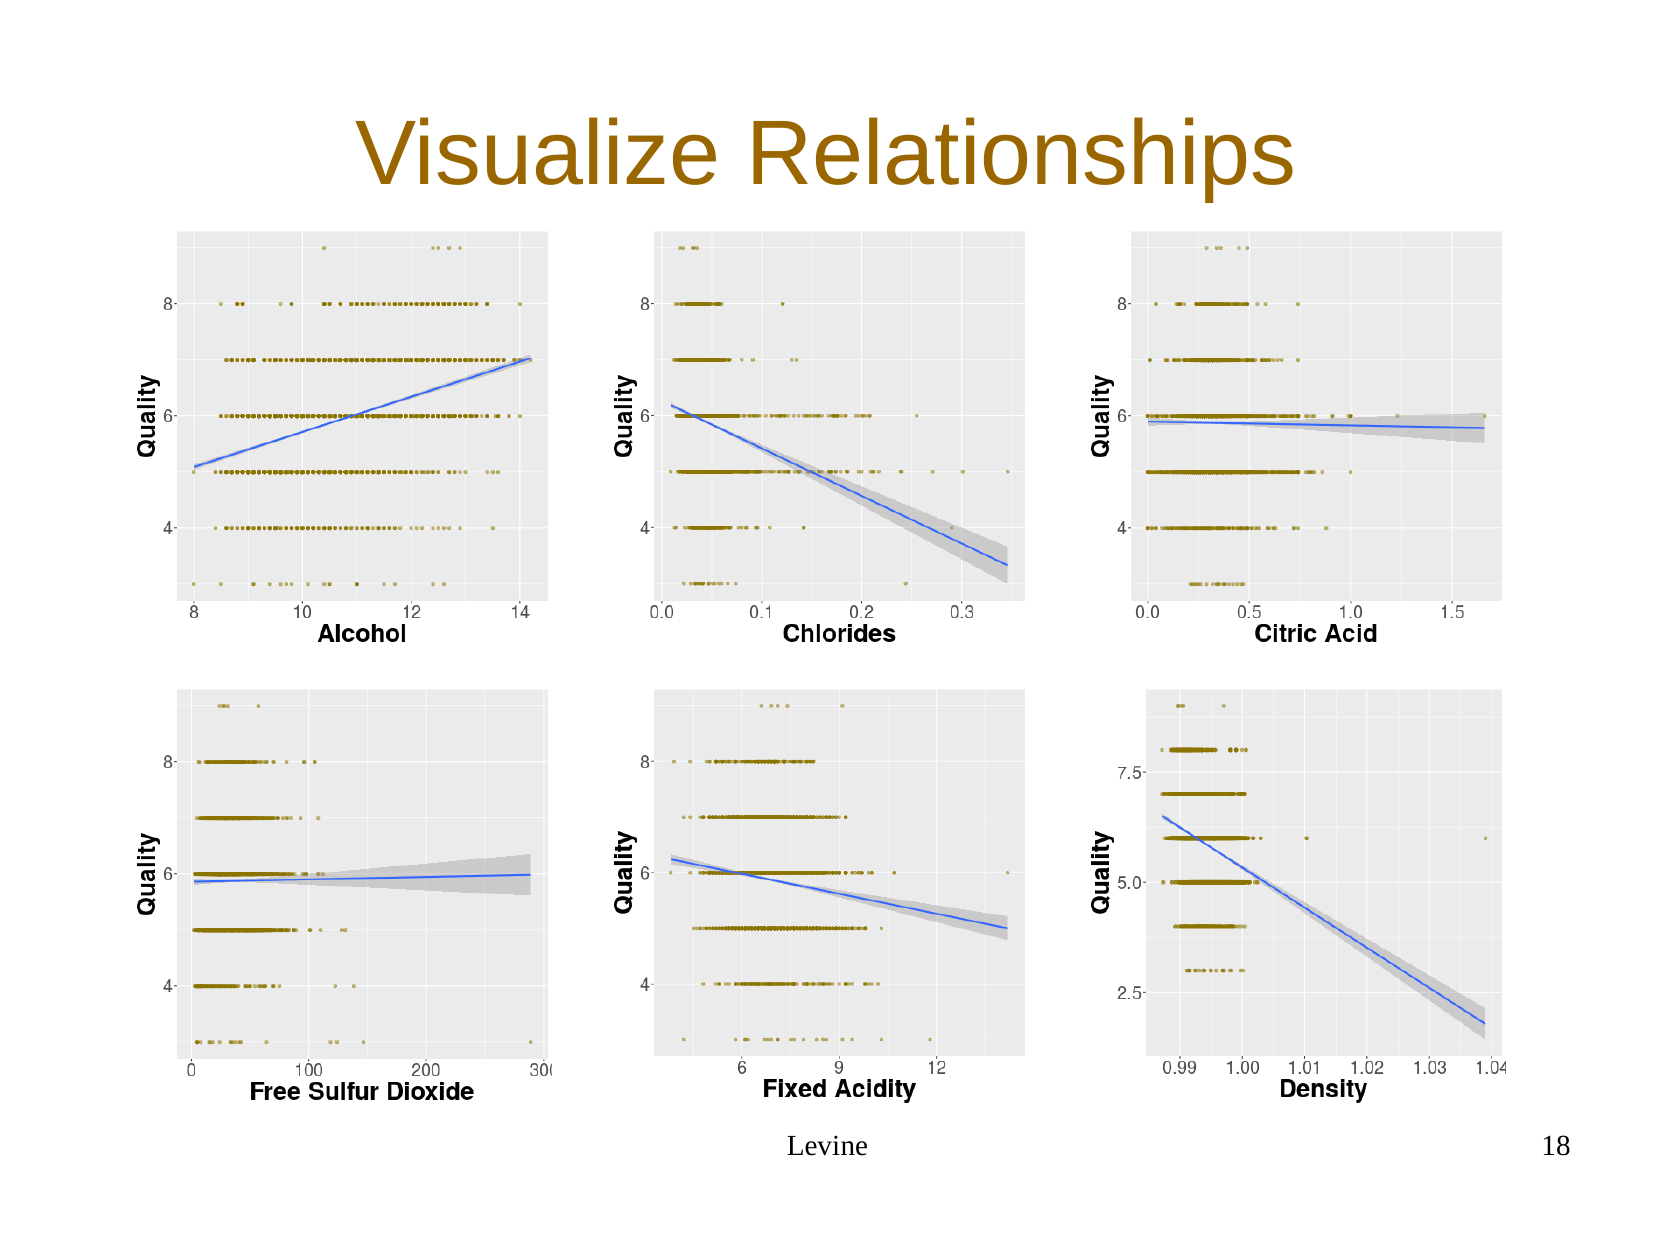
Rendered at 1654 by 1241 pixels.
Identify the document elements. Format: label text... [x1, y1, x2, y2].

picture [609, 226, 1029, 646]
picture [1086, 684, 1506, 1104]
title Visualize Relationships [82, 49, 1571, 257]
picture [132, 684, 552, 1104]
picture [609, 684, 1029, 1104]
picture [132, 226, 552, 646]
picture [1086, 226, 1506, 646]
